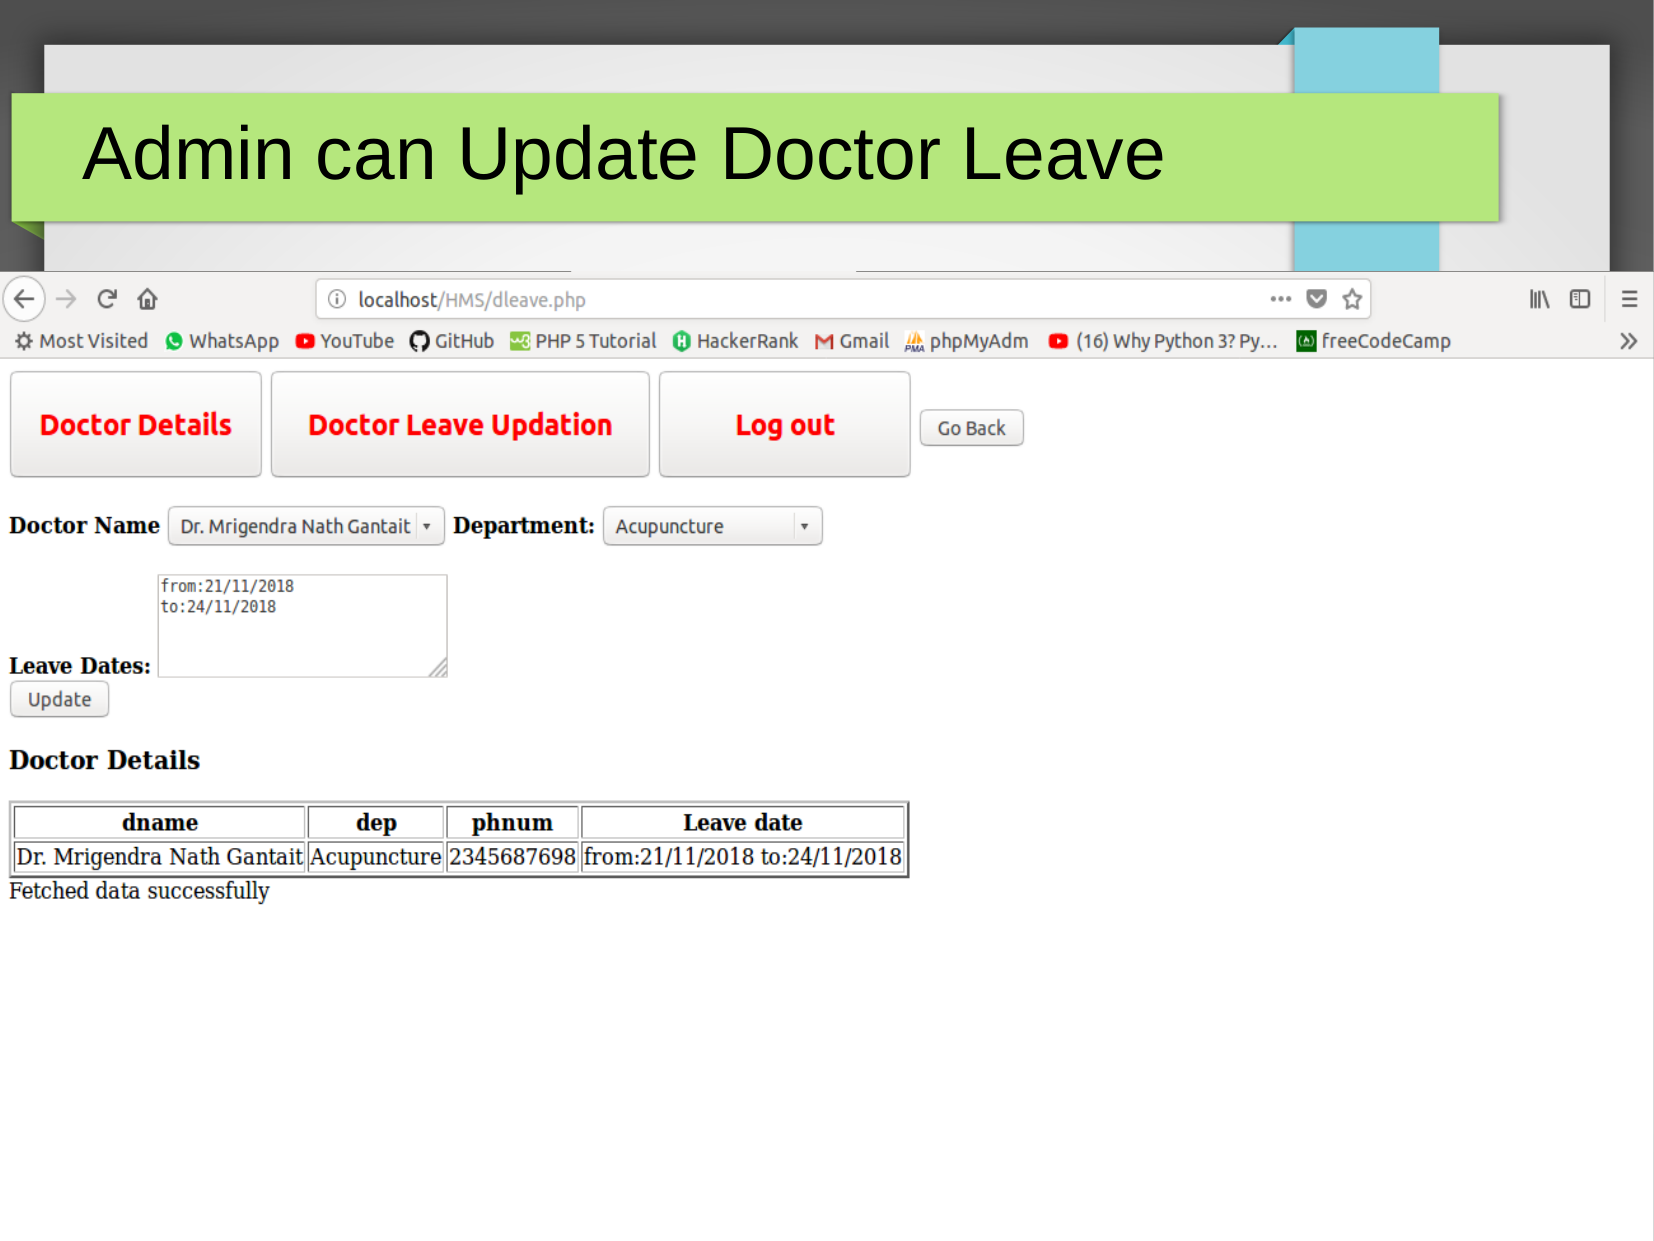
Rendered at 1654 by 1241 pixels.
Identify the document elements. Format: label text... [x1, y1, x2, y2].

picture [0, 0, 1654, 1241]
title Admin can Update Doctor Leave [82, 94, 1264, 213]
